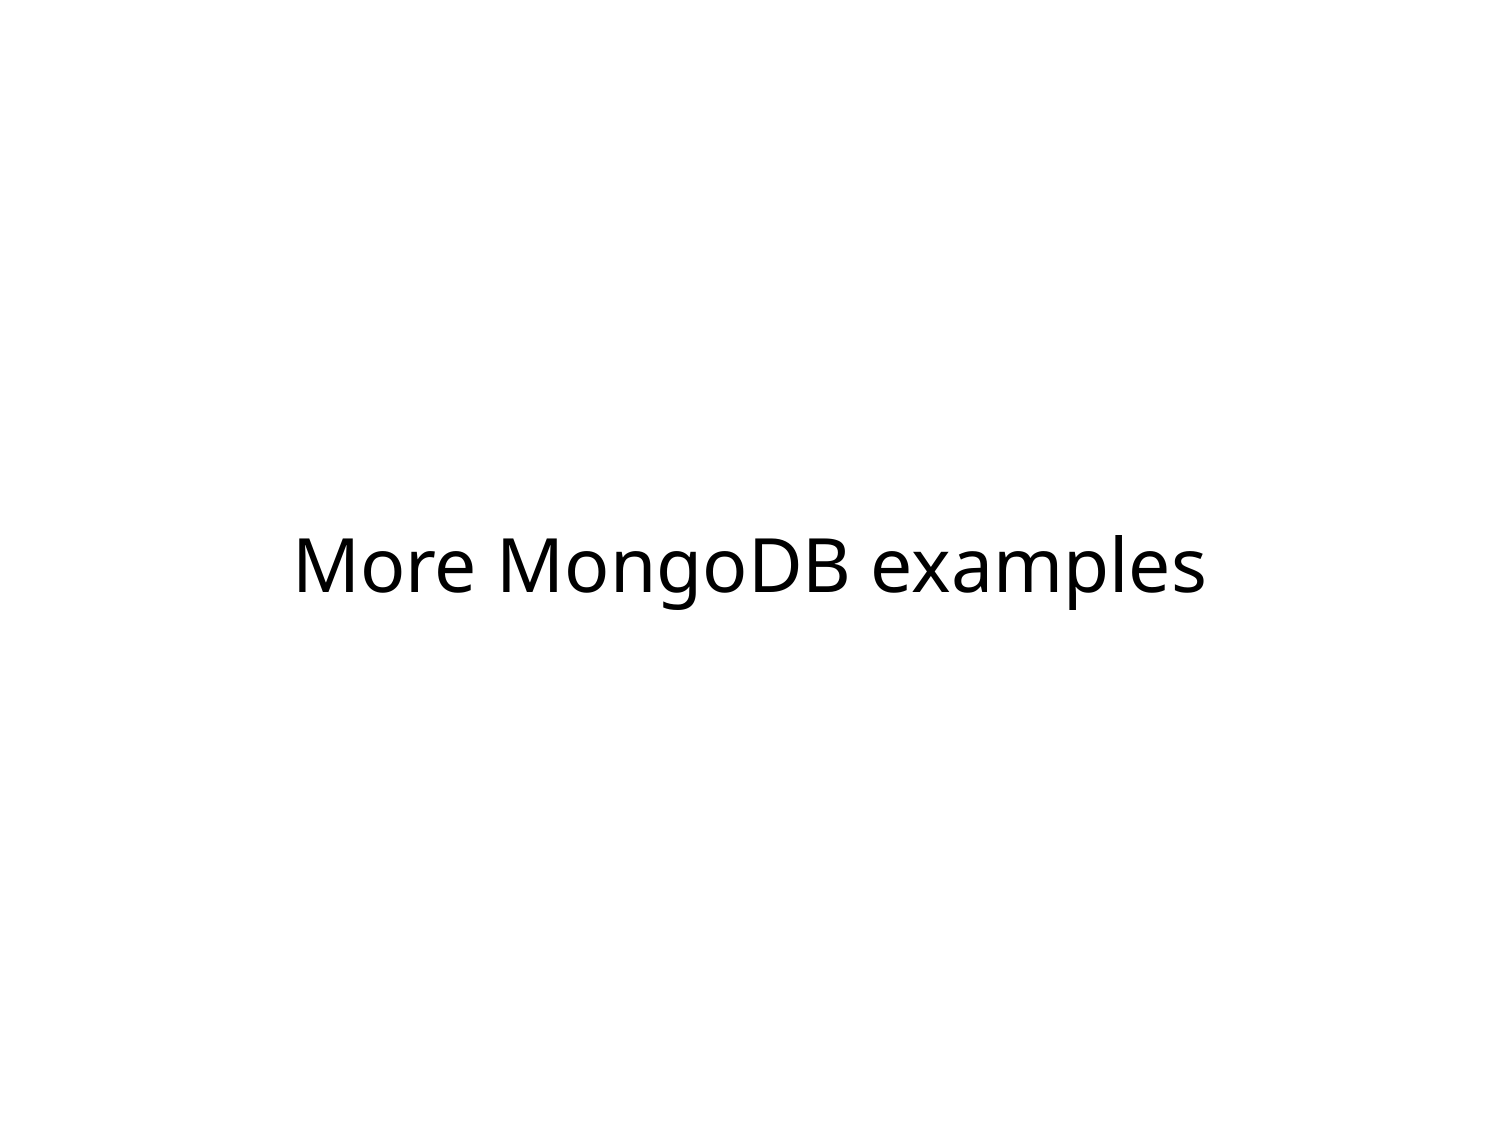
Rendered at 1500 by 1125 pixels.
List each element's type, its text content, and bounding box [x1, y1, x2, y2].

title More MongoDB examples [51, 470, 1449, 655]
